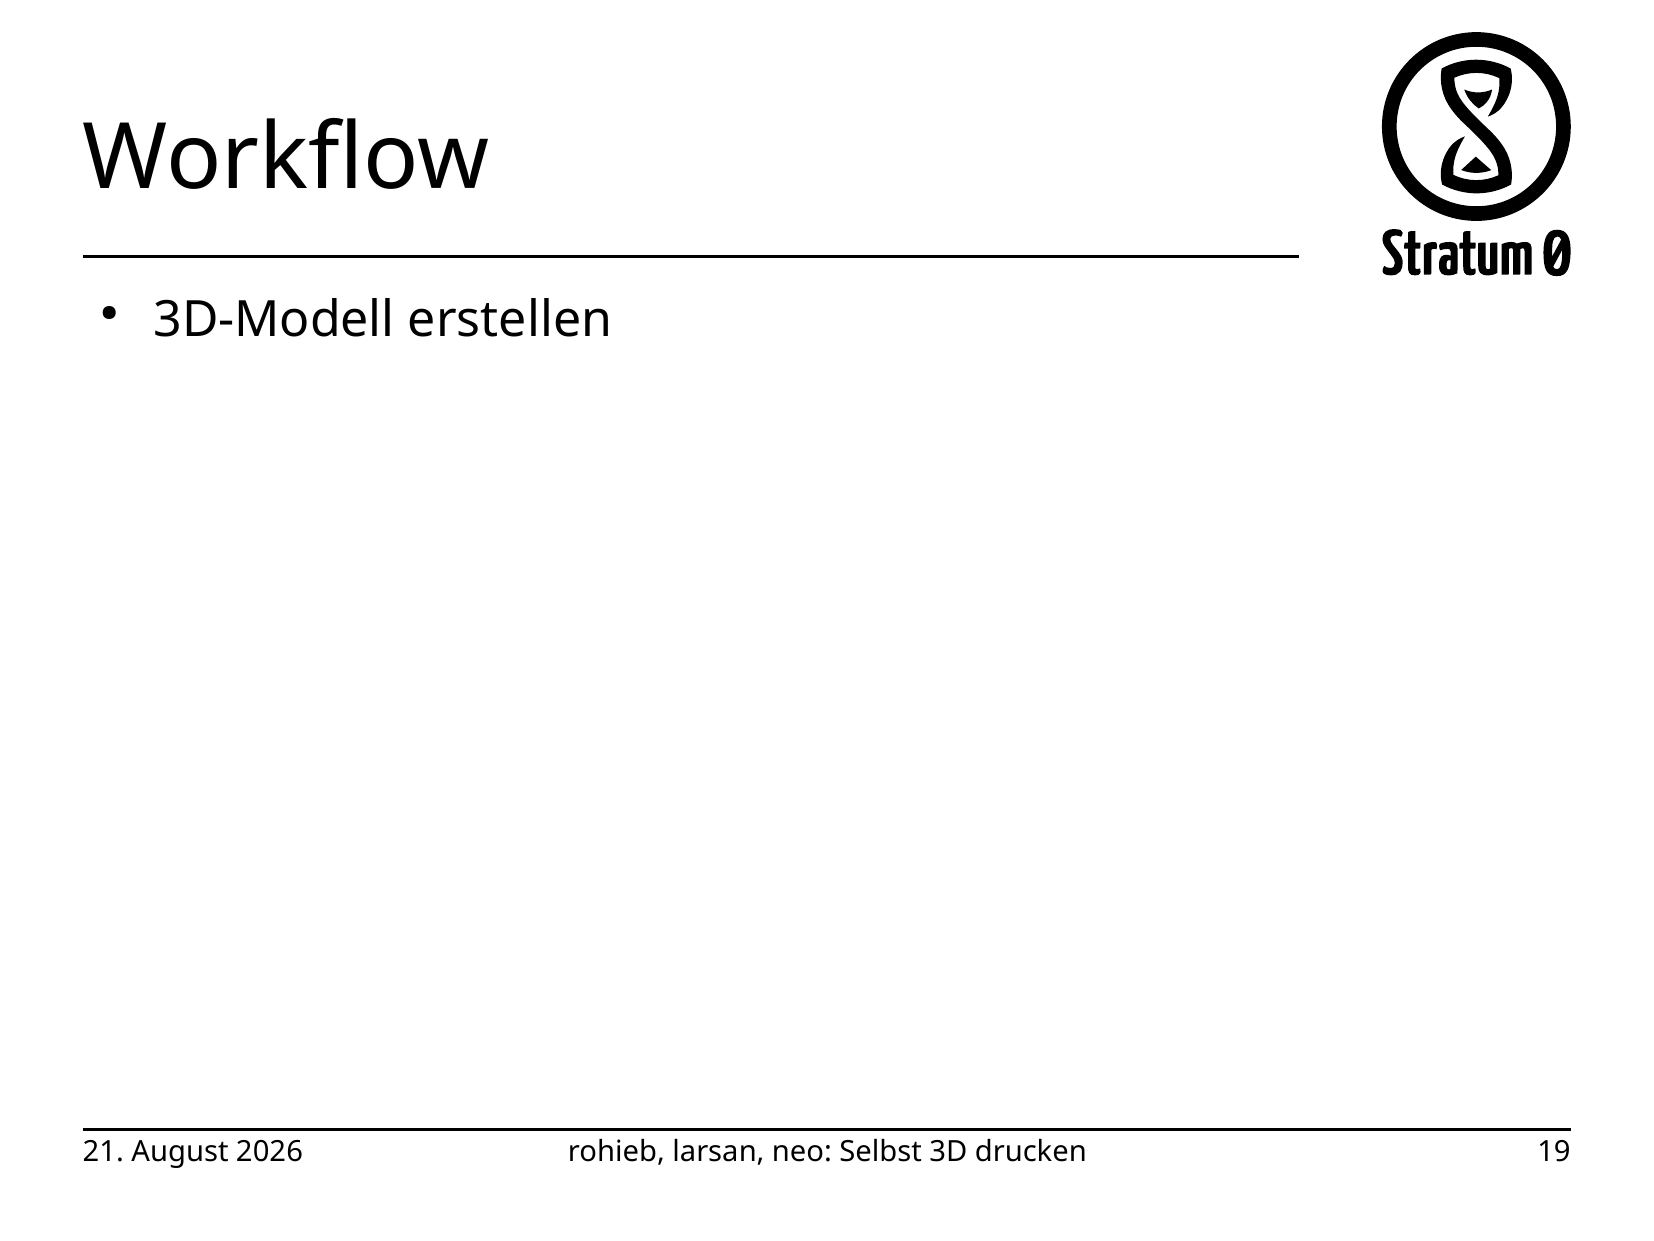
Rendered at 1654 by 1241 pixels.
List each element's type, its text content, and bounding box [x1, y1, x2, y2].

title Workflow [82, 49, 1300, 257]
list 3D-Modell erstellen [82, 290, 1538, 1010]
